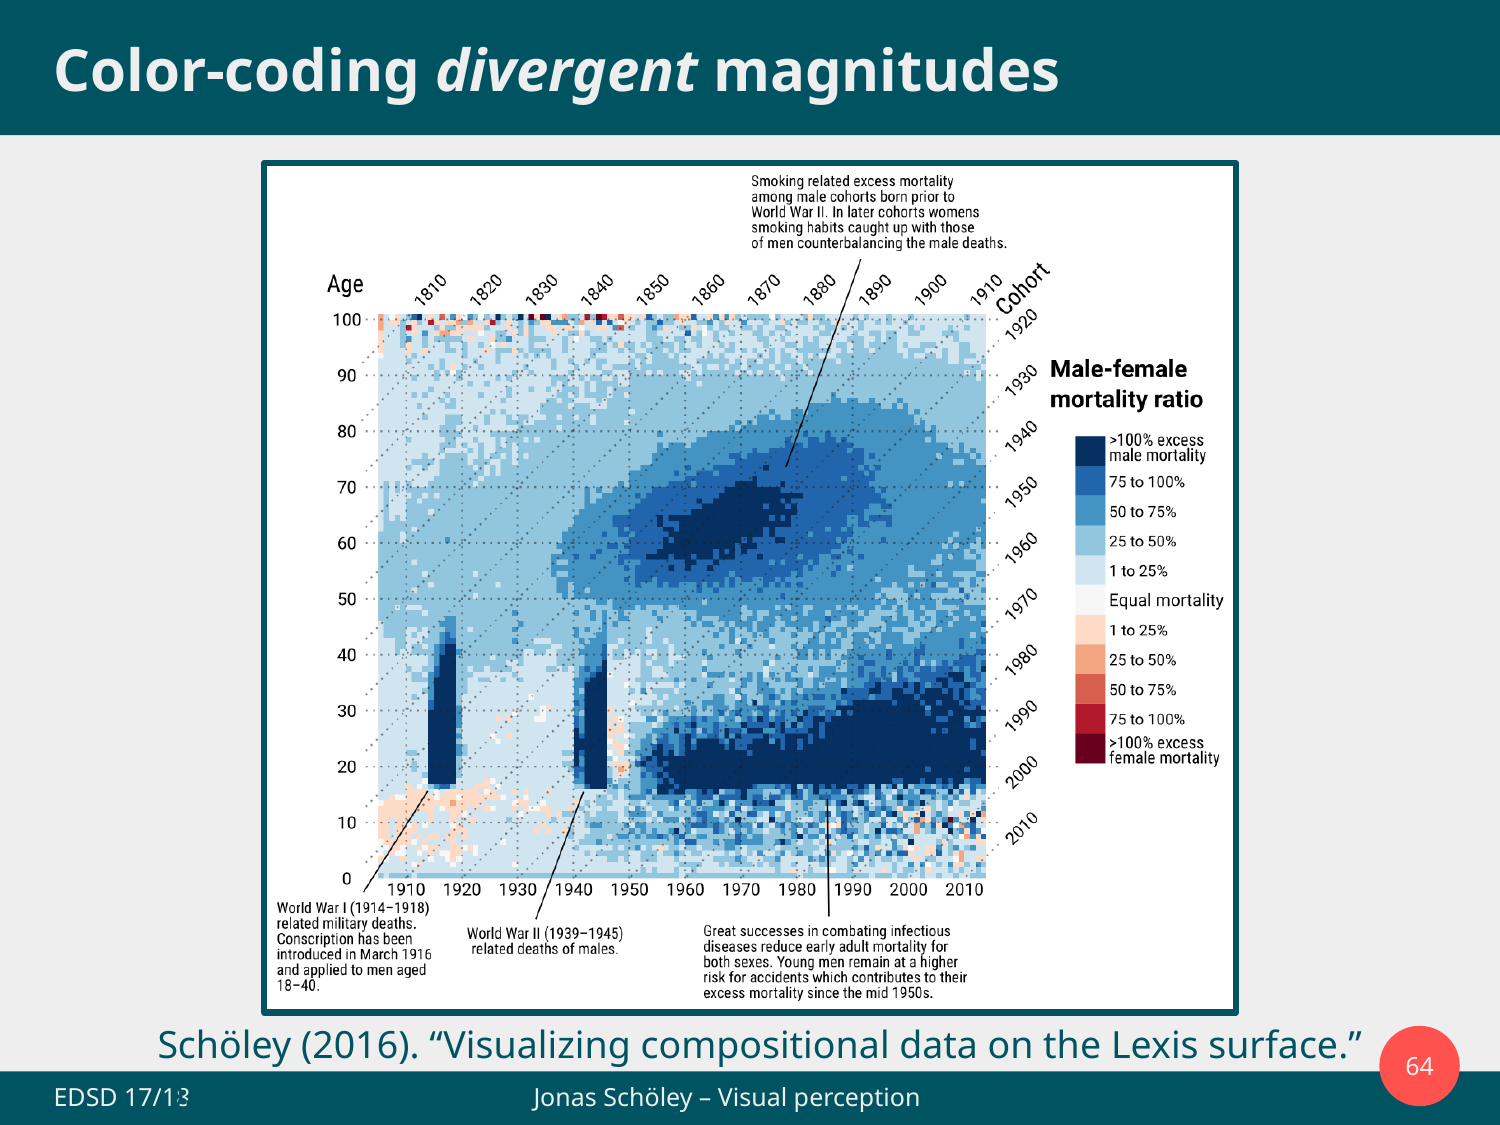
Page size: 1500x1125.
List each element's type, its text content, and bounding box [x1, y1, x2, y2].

title Color-coding divergent magnitudes [53, 0, 1447, 141]
text_box Schöley (2016). “Visualizing compositional data on the Lexis surface.” Data: HMD. [142, 1010, 1418, 1125]
picture [267, 166, 1233, 1010]
